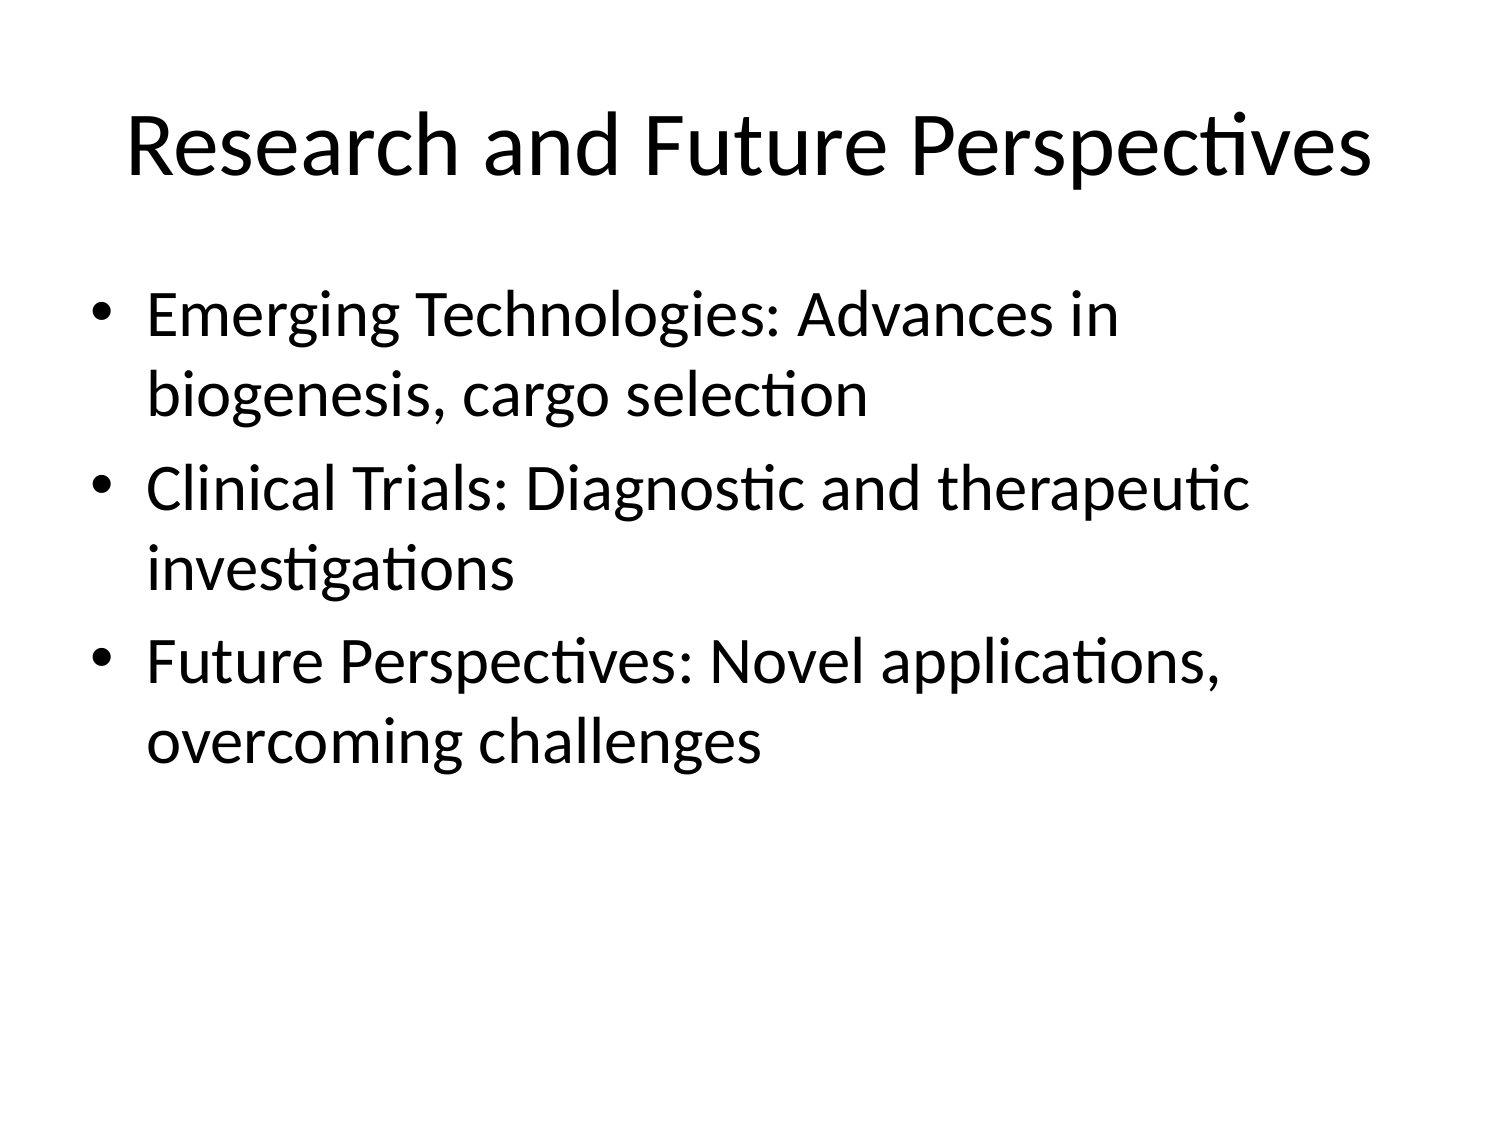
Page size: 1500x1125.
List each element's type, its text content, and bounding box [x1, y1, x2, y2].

title Research and Future Perspectives [75, 45, 1425, 233]
list Emerging Technologies: Advances in biogenesis, cargo selection Clinical Trials: Diagnostic and therapeutic investigations Future Perspectives: Novel applications, overcoming challenges [75, 262, 1425, 1005]
